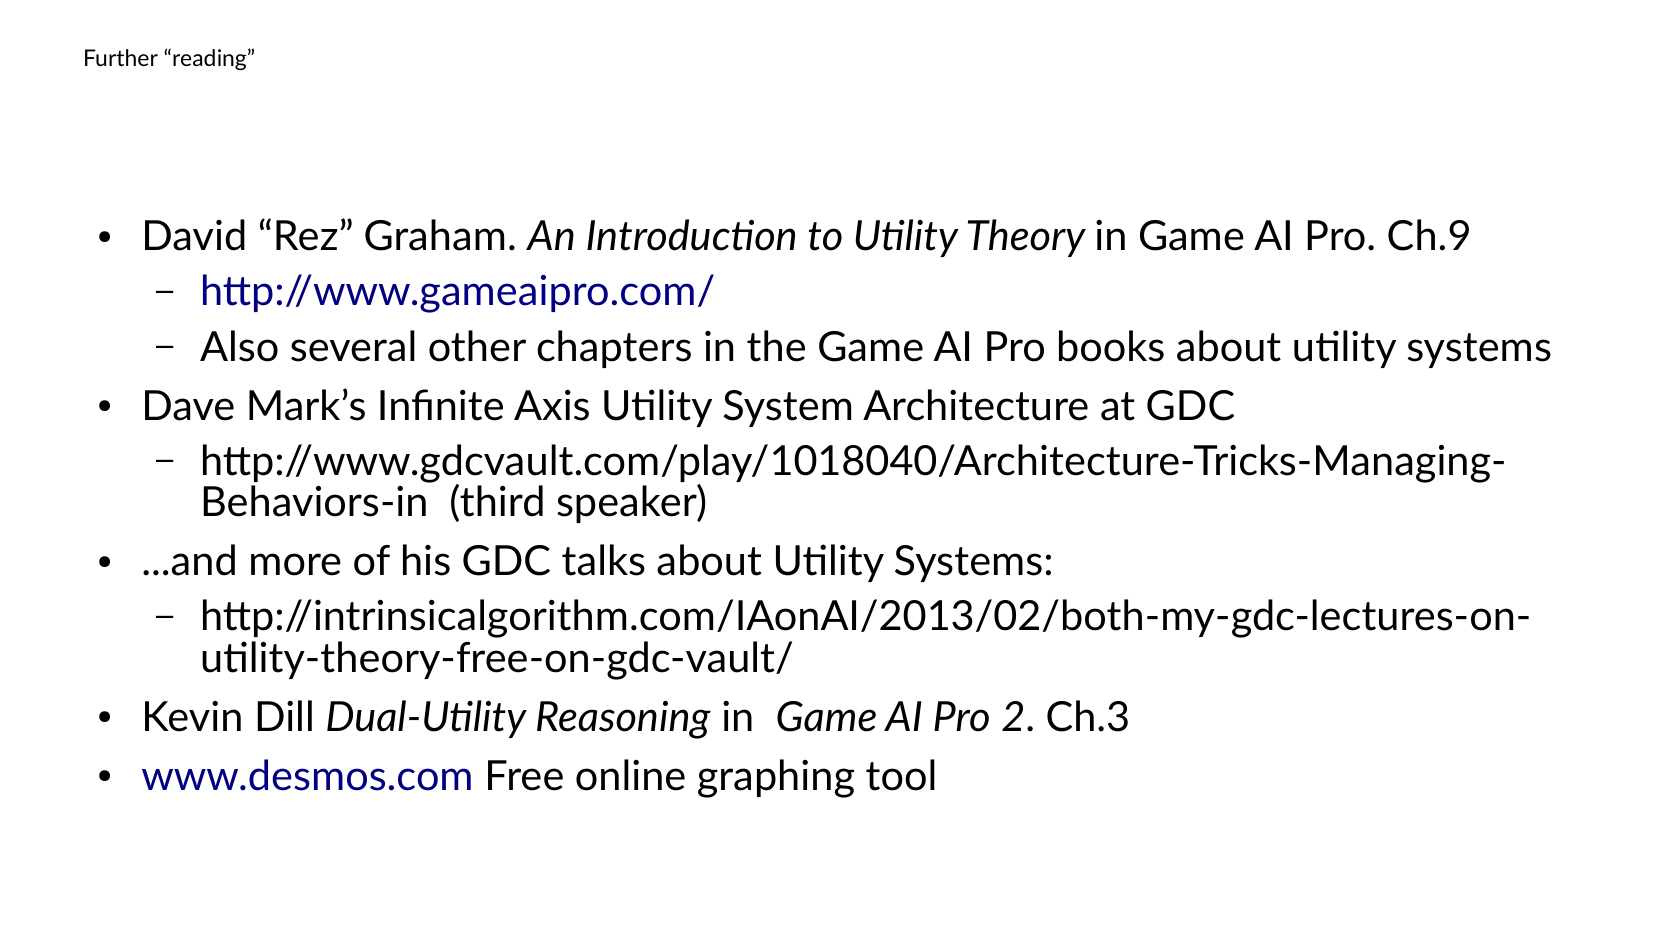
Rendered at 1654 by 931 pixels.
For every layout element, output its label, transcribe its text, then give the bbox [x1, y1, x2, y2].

list David “Rez” Graham. An Introduction to Utility Theory in Game AI Pro. Ch.9 http://www.gameaipro.com/ Also several other chapters in the Game AI Pro books about utility systems Dave Mark’s Infinite Axis Utility System Architecture at GDC http://www.gdcvault.com/play/1018040/Architecture-Tricks-Managing-Behaviors-in (third speaker) ...and more of his GDC talks about Utility Systems: http://intrinsicalgorithm.com/IAonAI/2013/02/both-my-gdc-lectures-on-utility-theory-free-on-gdc-vault/ Kevin Dill Dual-Utility Reasoning in Game AI Pro 2. Ch.3 www.desmos.com Free online graphing tool [82, 217, 1571, 839]
title Further “reading” [83, 0, 1571, 119]
